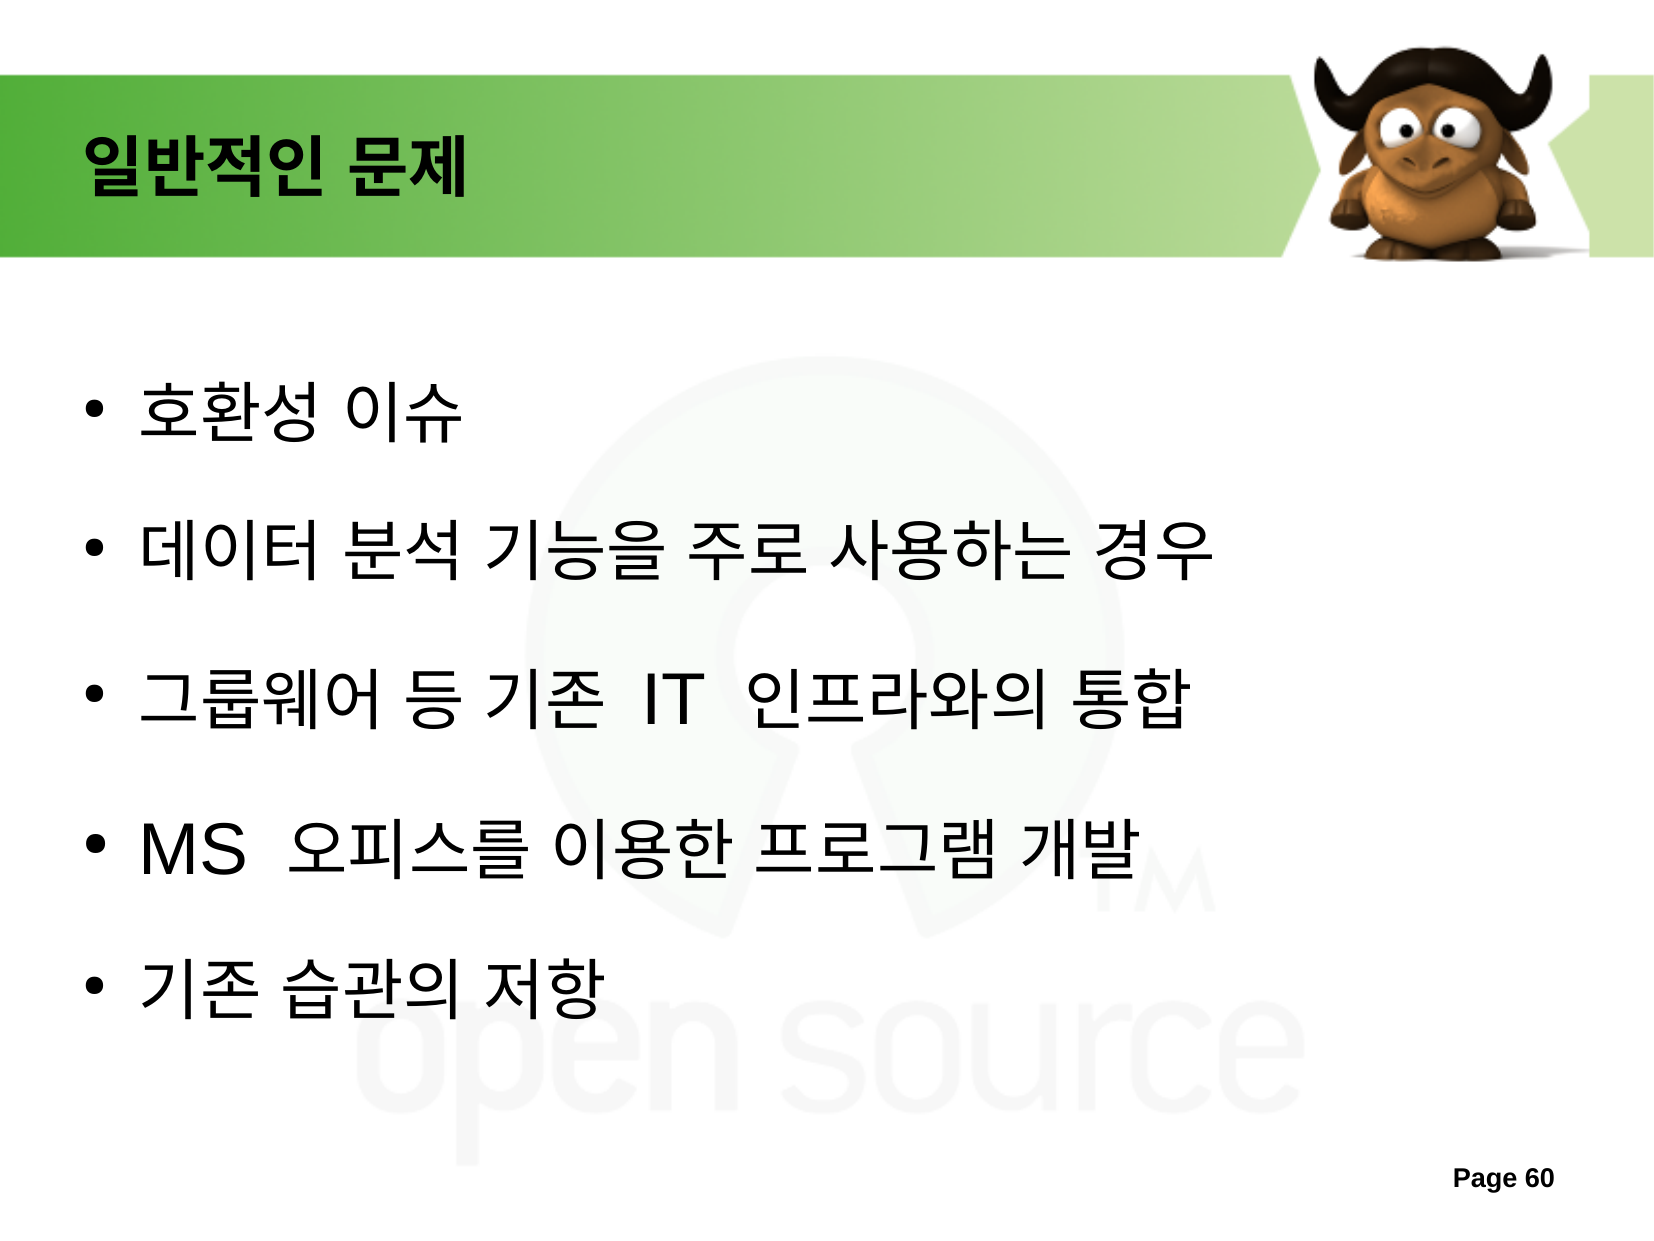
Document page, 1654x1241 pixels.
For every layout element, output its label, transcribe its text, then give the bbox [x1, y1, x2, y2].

title 일반적인 문제 [82, 61, 1571, 269]
list 호환성 이슈 데이터 분석 기능을 주로 사용하는 경우 그룹웨어 등 기존 IT 인프라와의 통합 MS 오피스를 이용한 프로그램 개발 기존 습관의 저항 [82, 330, 1571, 1134]
picture [0, 0, 1654, 1241]
